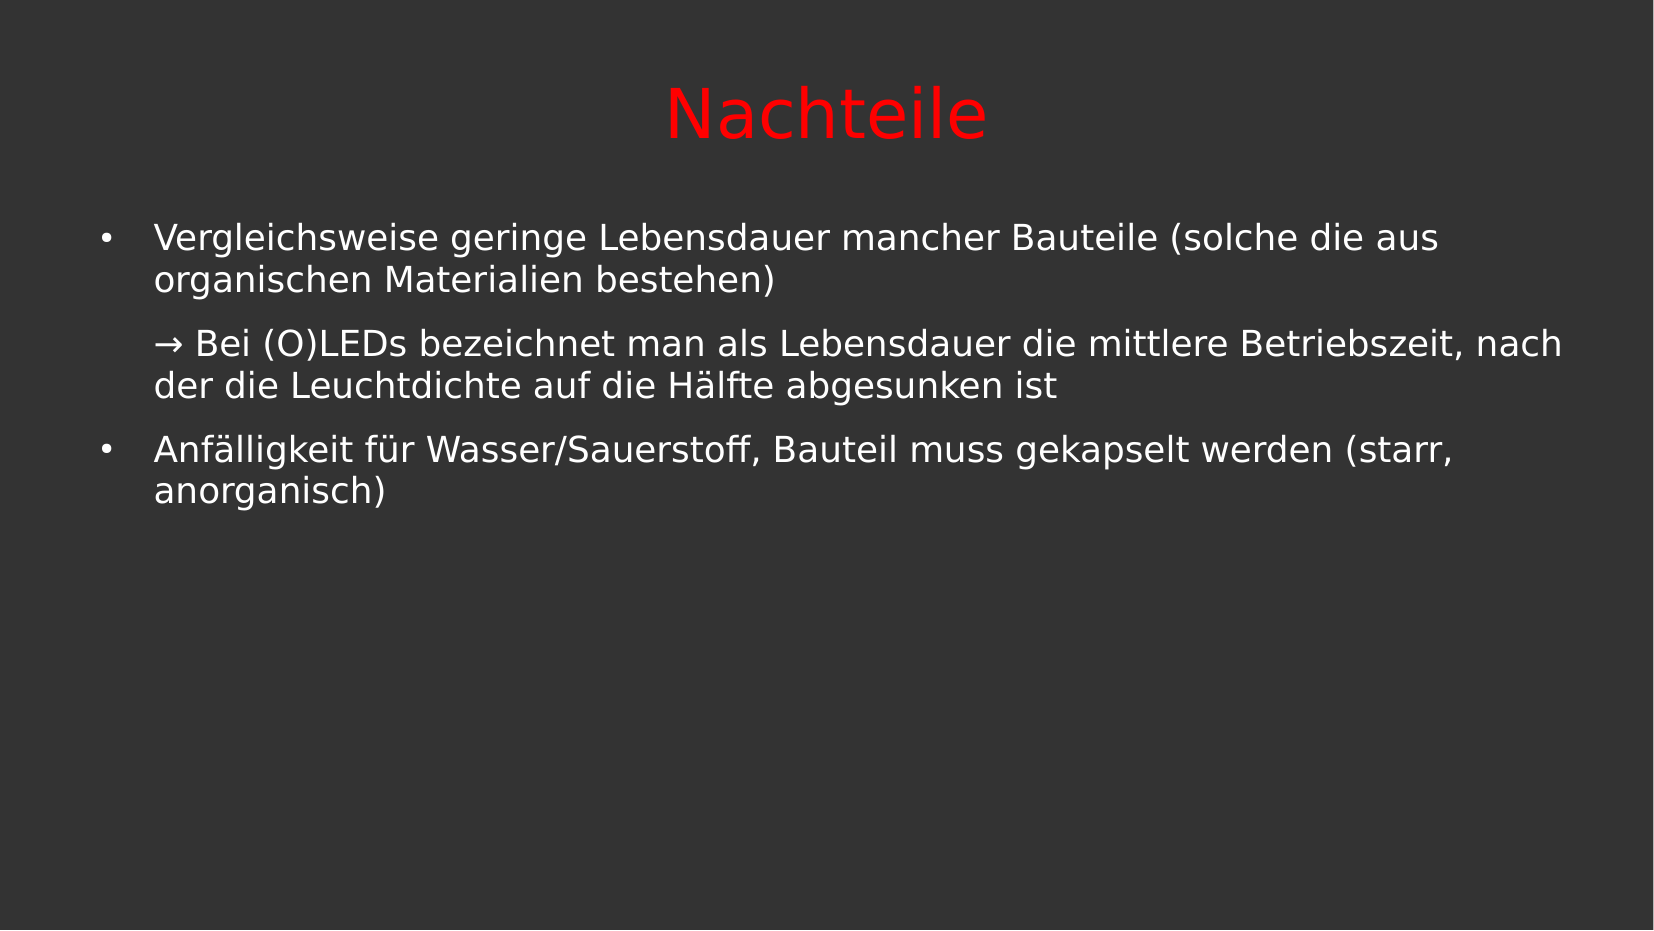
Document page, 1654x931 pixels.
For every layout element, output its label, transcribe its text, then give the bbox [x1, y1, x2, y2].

title Nachteile [82, 37, 1571, 193]
list Vergleichsweise geringe Lebensdauer mancher Bauteile (solche die aus organischen Materialien bestehen) → Bei (O)LEDs bezeichnet man als Lebensdauer die mittlere Betriebszeit, nach der die Leuchtdichte auf die Hälfte abgesunken ist Anfälligkeit für Wasser/Sauerstoff, Bauteil muss gekapselt werden (starr, anorganisch) [82, 217, 1571, 758]
